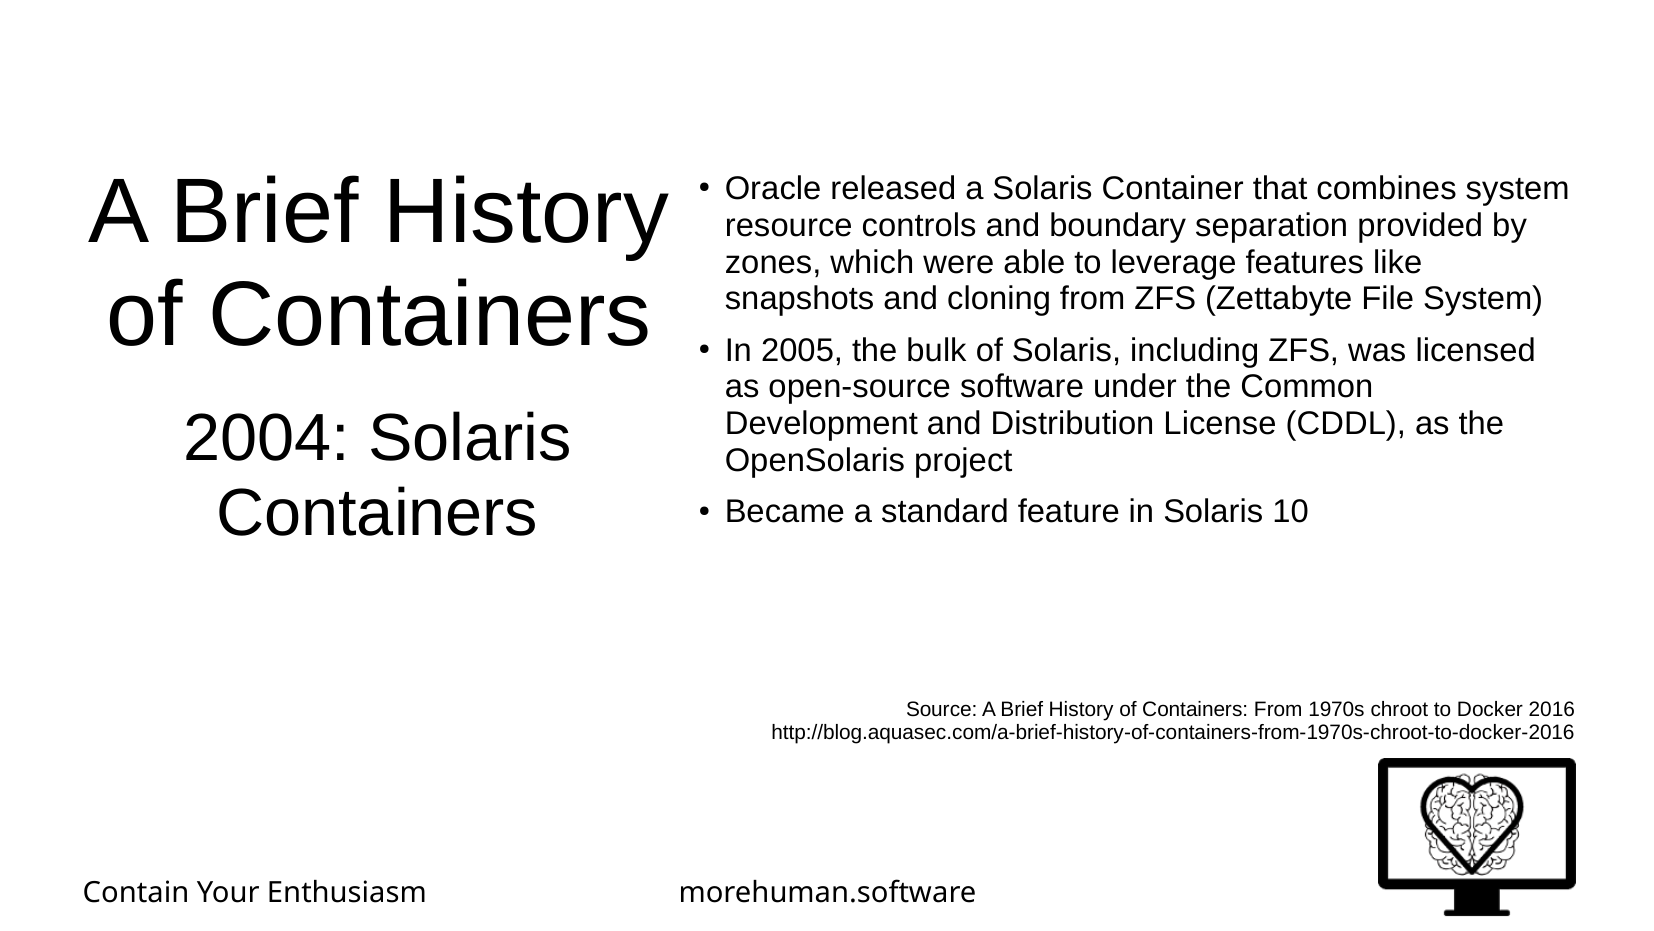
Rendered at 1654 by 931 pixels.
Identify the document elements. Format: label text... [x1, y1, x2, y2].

text_box 2004: Solaris Containers [81, 400, 674, 705]
text_box Source: A Brief History of Containers: From 1970s chroot to Docker 2016 http://blog.aquasec.com/a-brief-history-of-containers-from-1970s-chroot-to-docker-2016 [734, 689, 1590, 775]
picture [1378, 775, 1576, 925]
title A Brief History of Containers [83, 154, 676, 371]
list Oracle released a Solaris Container that combines system resource controls and boundary separation provided by zones, which were able to leverage features like snapshots and cloning from ZFS (Zettabyte File System) In 2005, the bulk of Solaris, including ZFS, was licensed as open-source software under the Common Development and Distribution License (CDDL), as the OpenSolaris project Became a standard feature in Solaris 10 [690, 169, 1572, 545]
